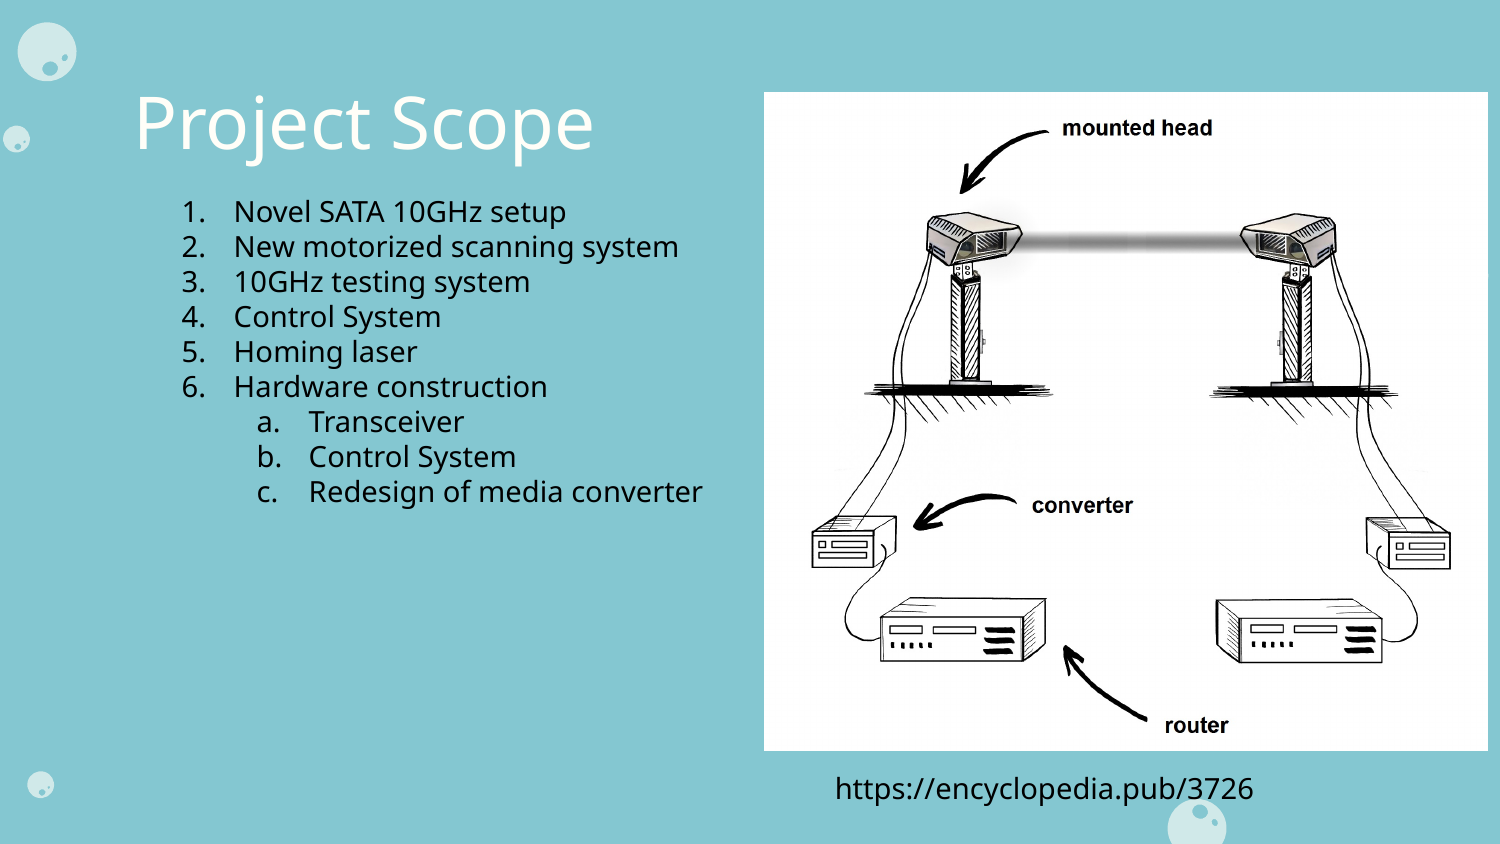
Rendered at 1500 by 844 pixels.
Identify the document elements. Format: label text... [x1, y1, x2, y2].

title Project Scope [118, 72, 1382, 167]
text_box Novel SATA 10GHz setup New motorized scanning system 10GHz testing system Control System Homing laser Hardware construction Transceiver Control System Redesign of media converter [143, 178, 750, 523]
picture [764, 92, 1488, 751]
text_box https://encyclopedia.pub/3726 [819, 755, 1500, 821]
